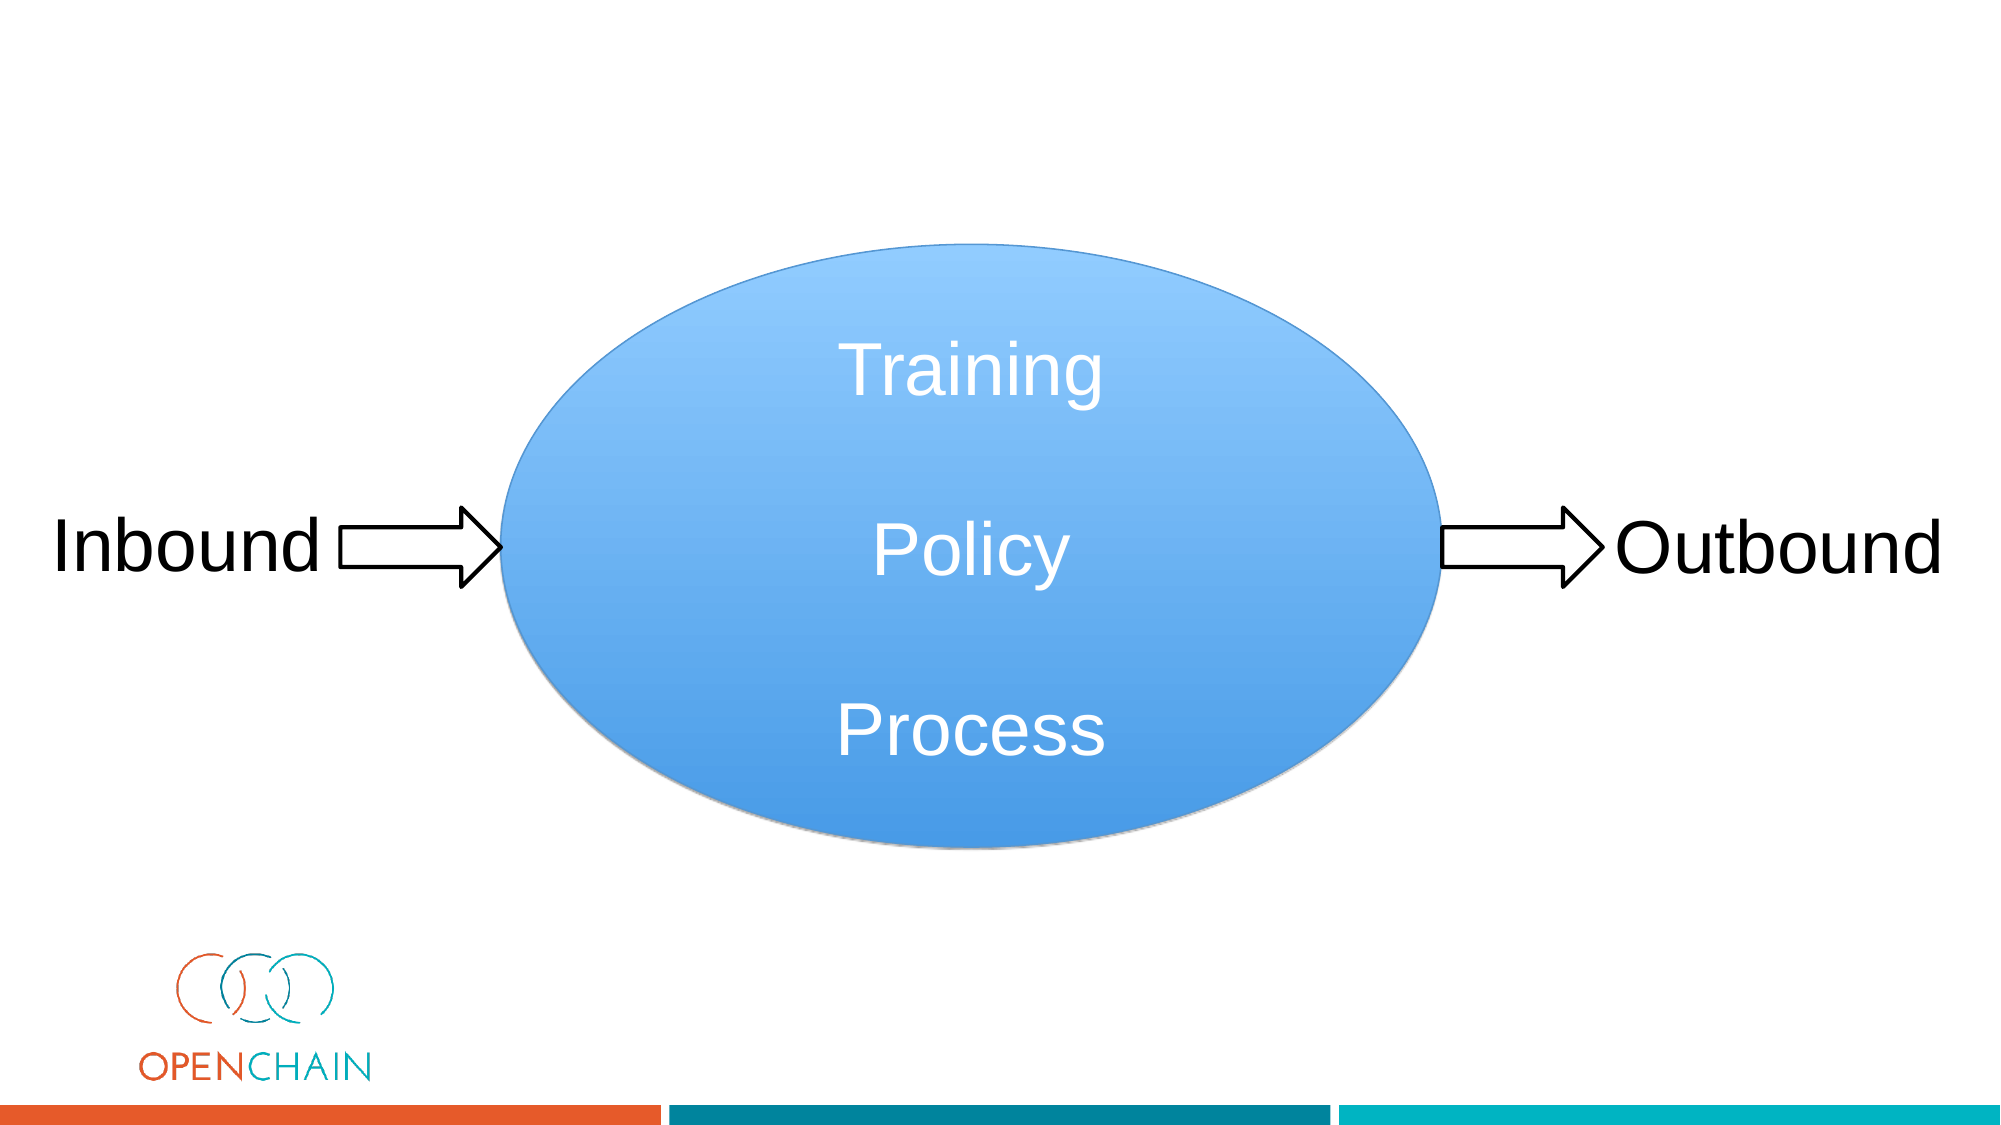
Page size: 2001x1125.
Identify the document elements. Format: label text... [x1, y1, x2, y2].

text_box [1442, 507, 1603, 587]
text_box Training Policy Process [500, 244, 1442, 848]
text_box Inbound [36, 488, 341, 595]
picture [137, 951, 372, 1082]
text_box Outbound [1599, 491, 1963, 598]
text_box [340, 507, 501, 587]
